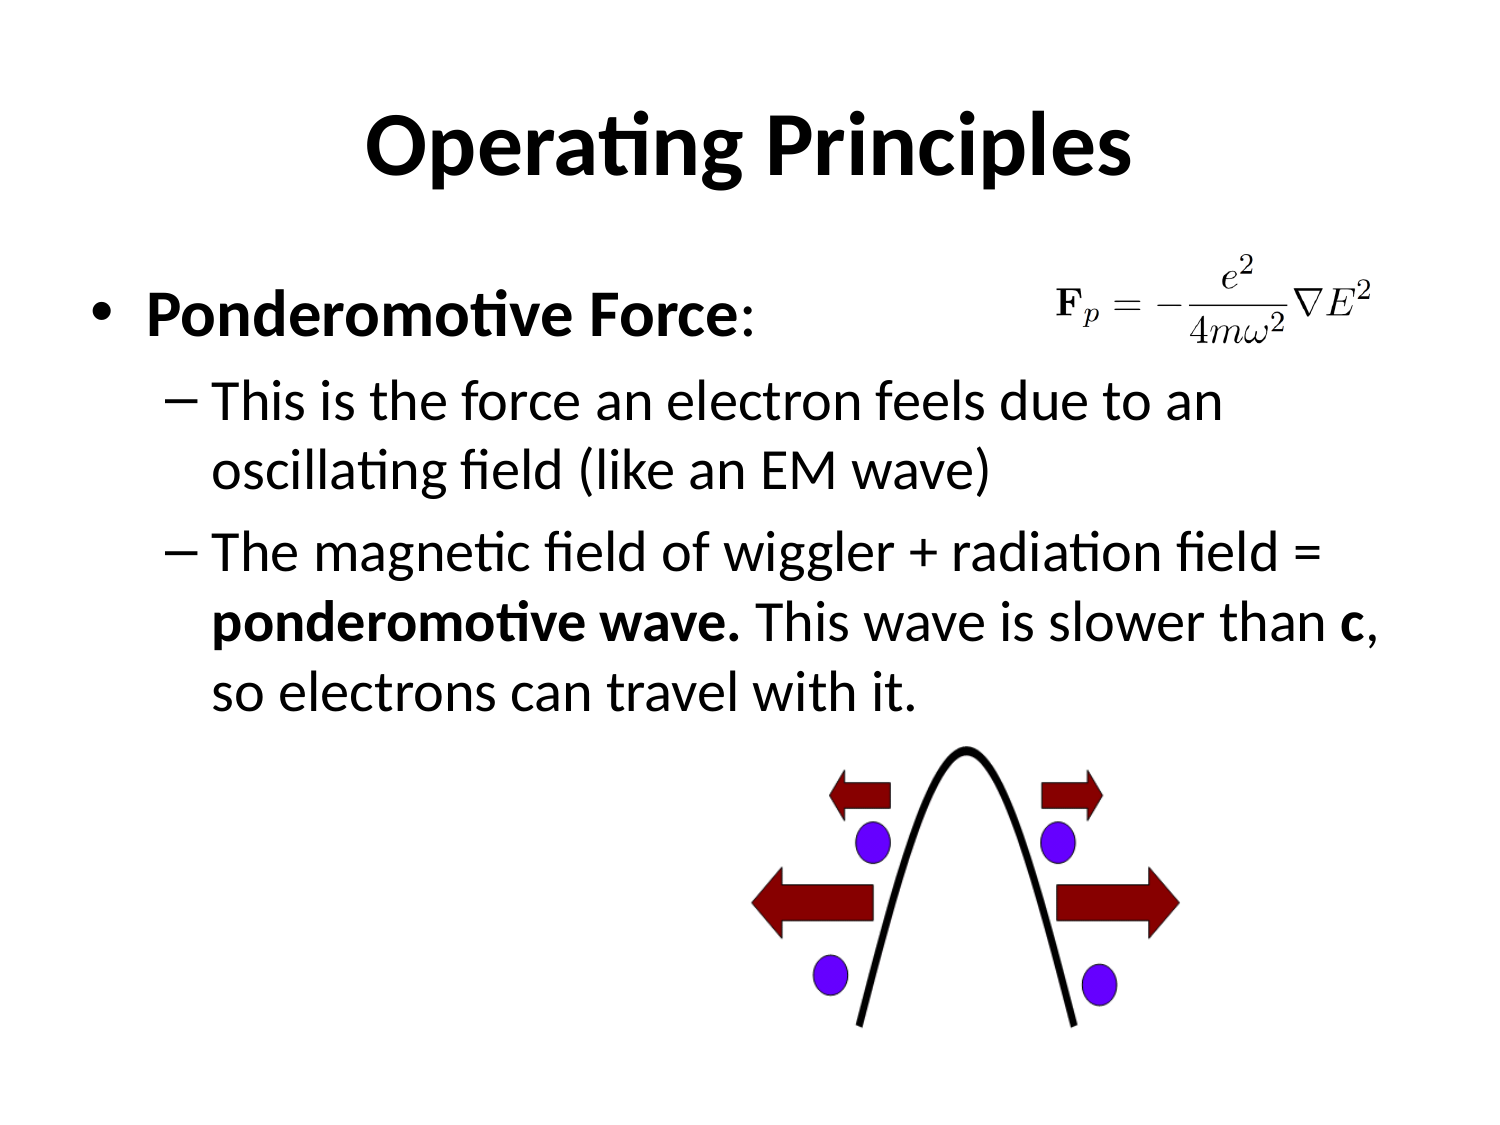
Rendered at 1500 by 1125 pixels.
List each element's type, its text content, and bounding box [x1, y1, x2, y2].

list Ponderomotive Force: This is the force an electron feels due to an oscillating field (like an EM wave) The magnetic field of wiggler + radiation field = ponderomotive wave. This wave is slower than c, so electrons can travel with it. [75, 262, 1425, 1005]
picture [737, 745, 1182, 1099]
title Operating Principles [75, 45, 1425, 233]
picture [1039, 242, 1394, 367]
